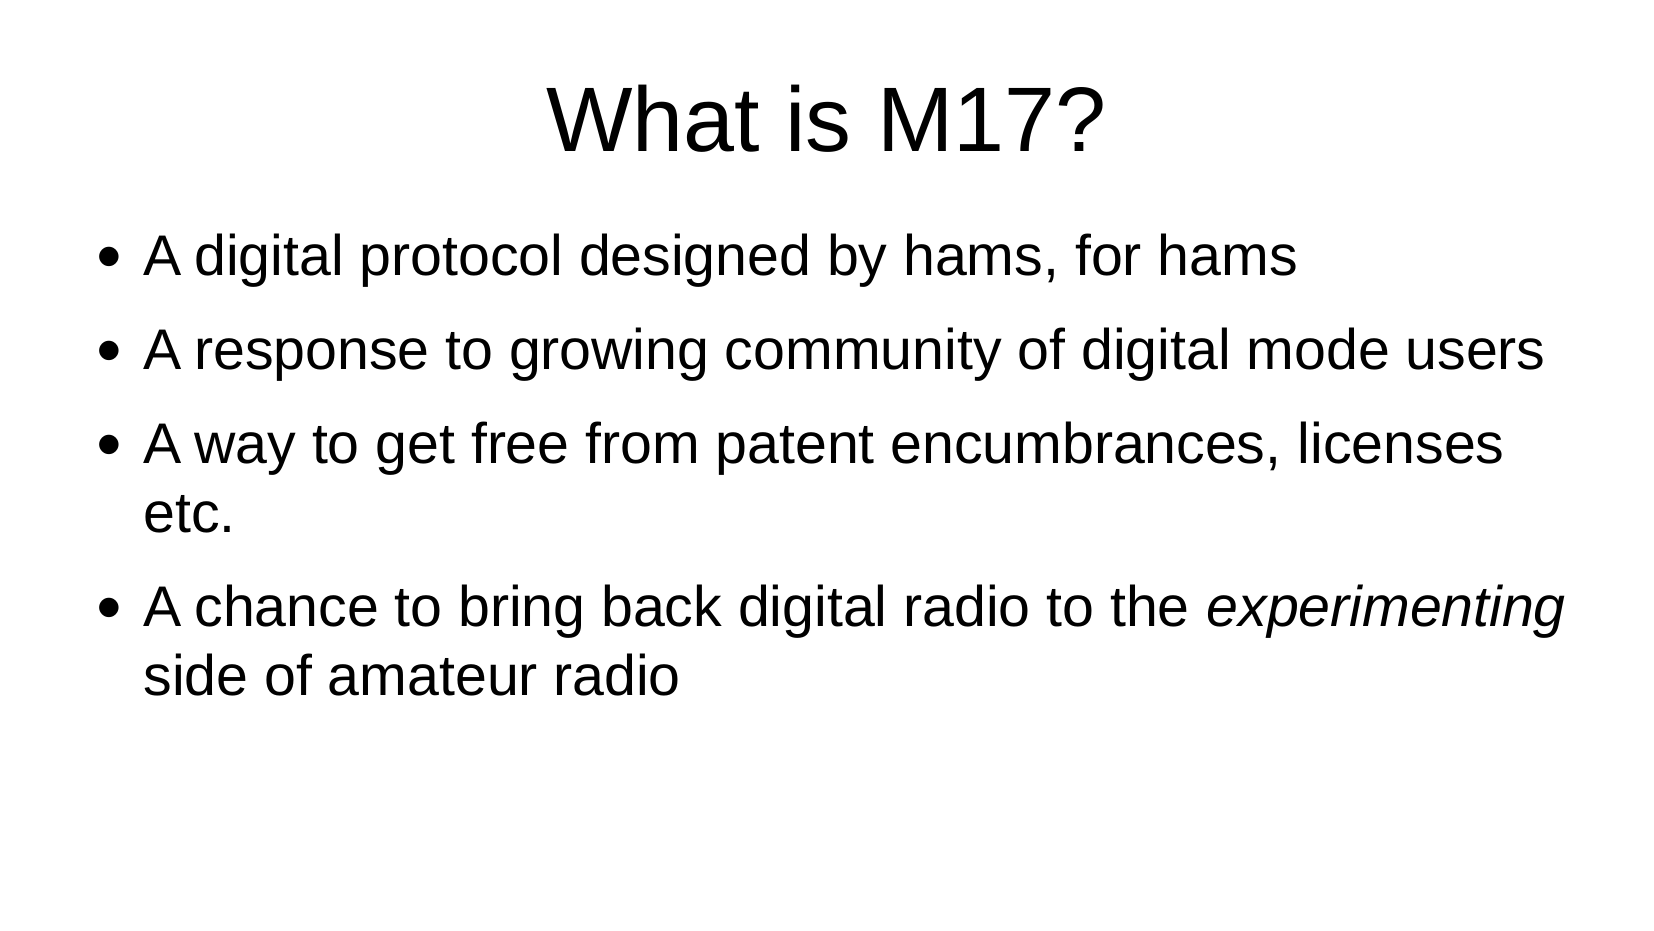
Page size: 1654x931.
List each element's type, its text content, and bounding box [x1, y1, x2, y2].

text_box What is M17? [82, 37, 1571, 193]
text_box A digital protocol designed by hams, for hams A response to growing community of digital mode users A way to get free from patent encumbrances, licenses etc. A chance to bring back digital radio to the experimenting side of amateur radio [82, 217, 1571, 757]
